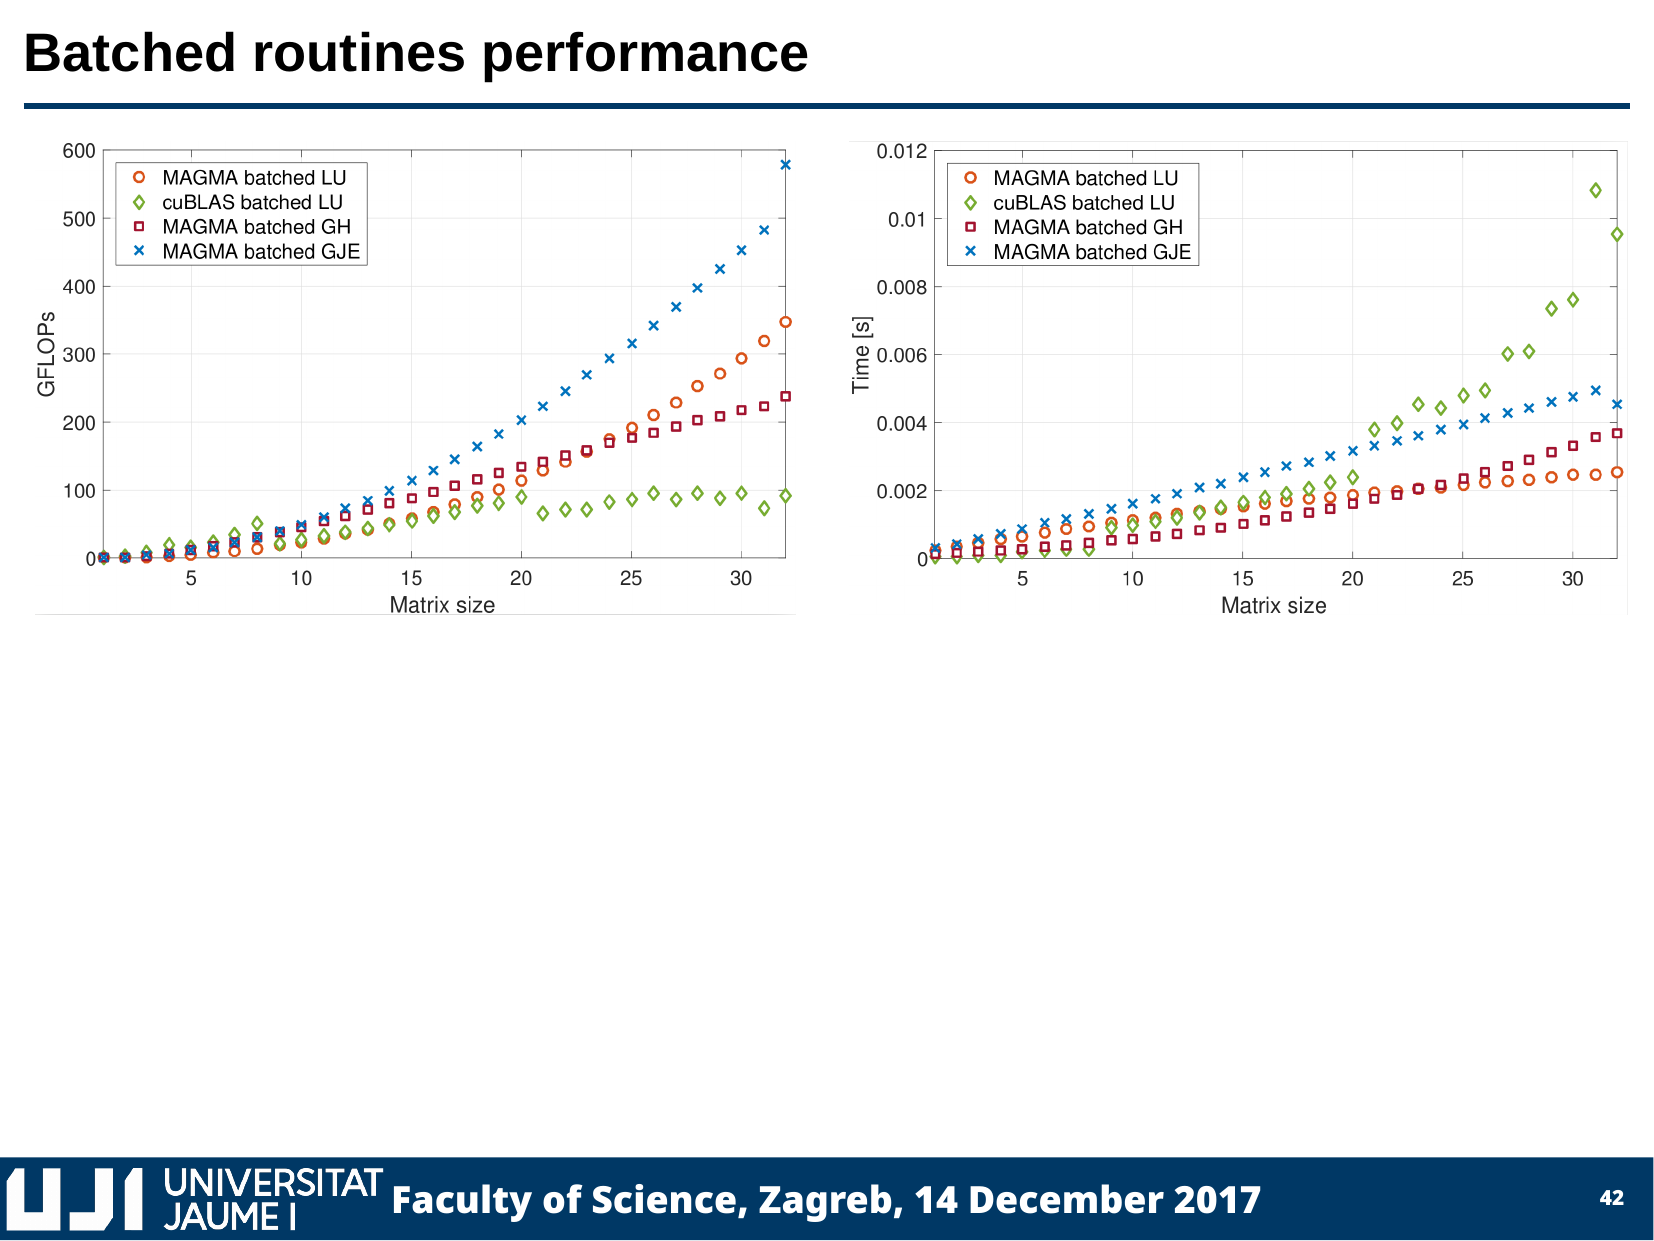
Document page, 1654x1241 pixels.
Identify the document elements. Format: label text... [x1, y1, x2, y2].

picture [0, 1158, 390, 1241]
picture [35, 141, 796, 615]
title Batched routines performance [23, 0, 1630, 107]
picture [849, 141, 1628, 615]
